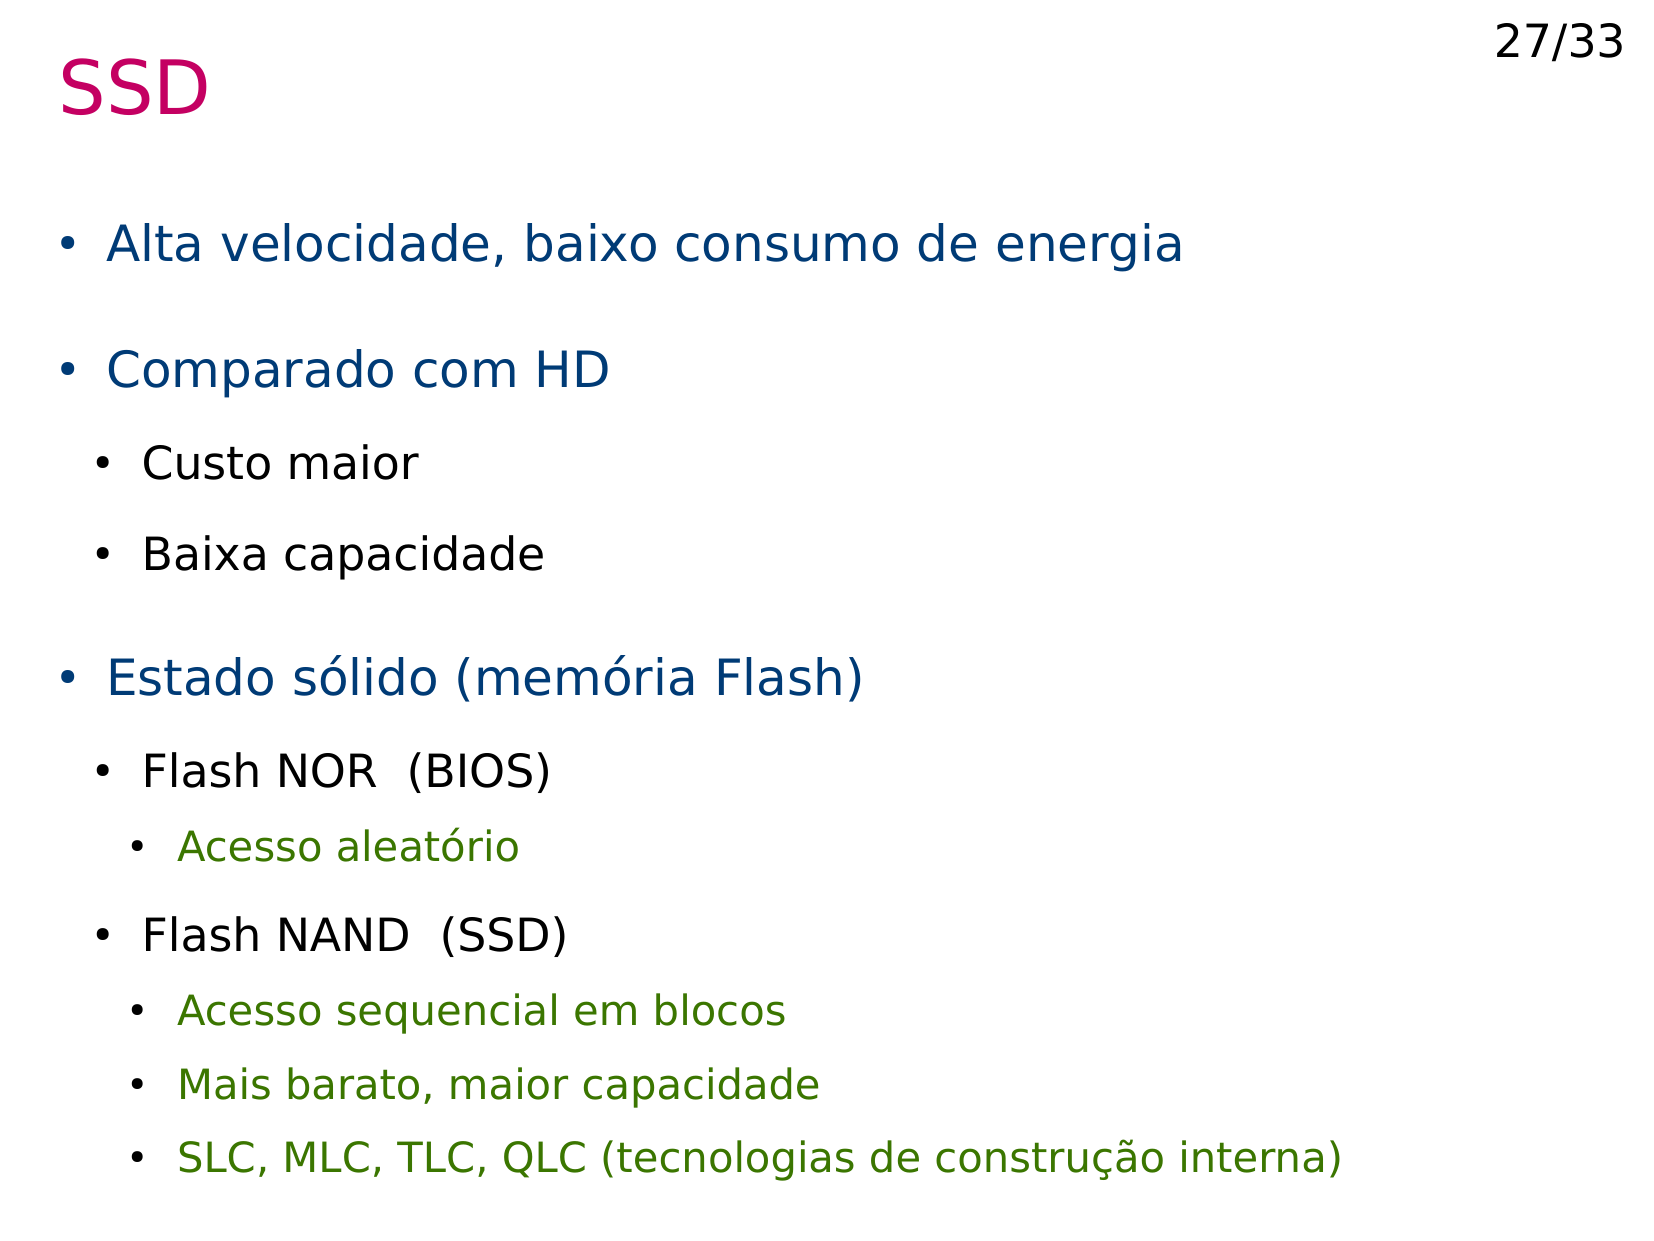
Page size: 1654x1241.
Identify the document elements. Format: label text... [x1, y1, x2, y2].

list Alta velocidade, baixo consumo de energia Comparado com HD Custo maior Baixa capacidade Estado sólido (memória Flash) Flash NOR (BIOS) Acesso aleatório Flash NAND (SSD) Acesso sequencial em blocos Mais barato, maior capacidade SLC, MLC, TLC, QLC (tecnologias de construção interna) [59, 206, 1625, 1211]
title SSD [59, 29, 1625, 148]
